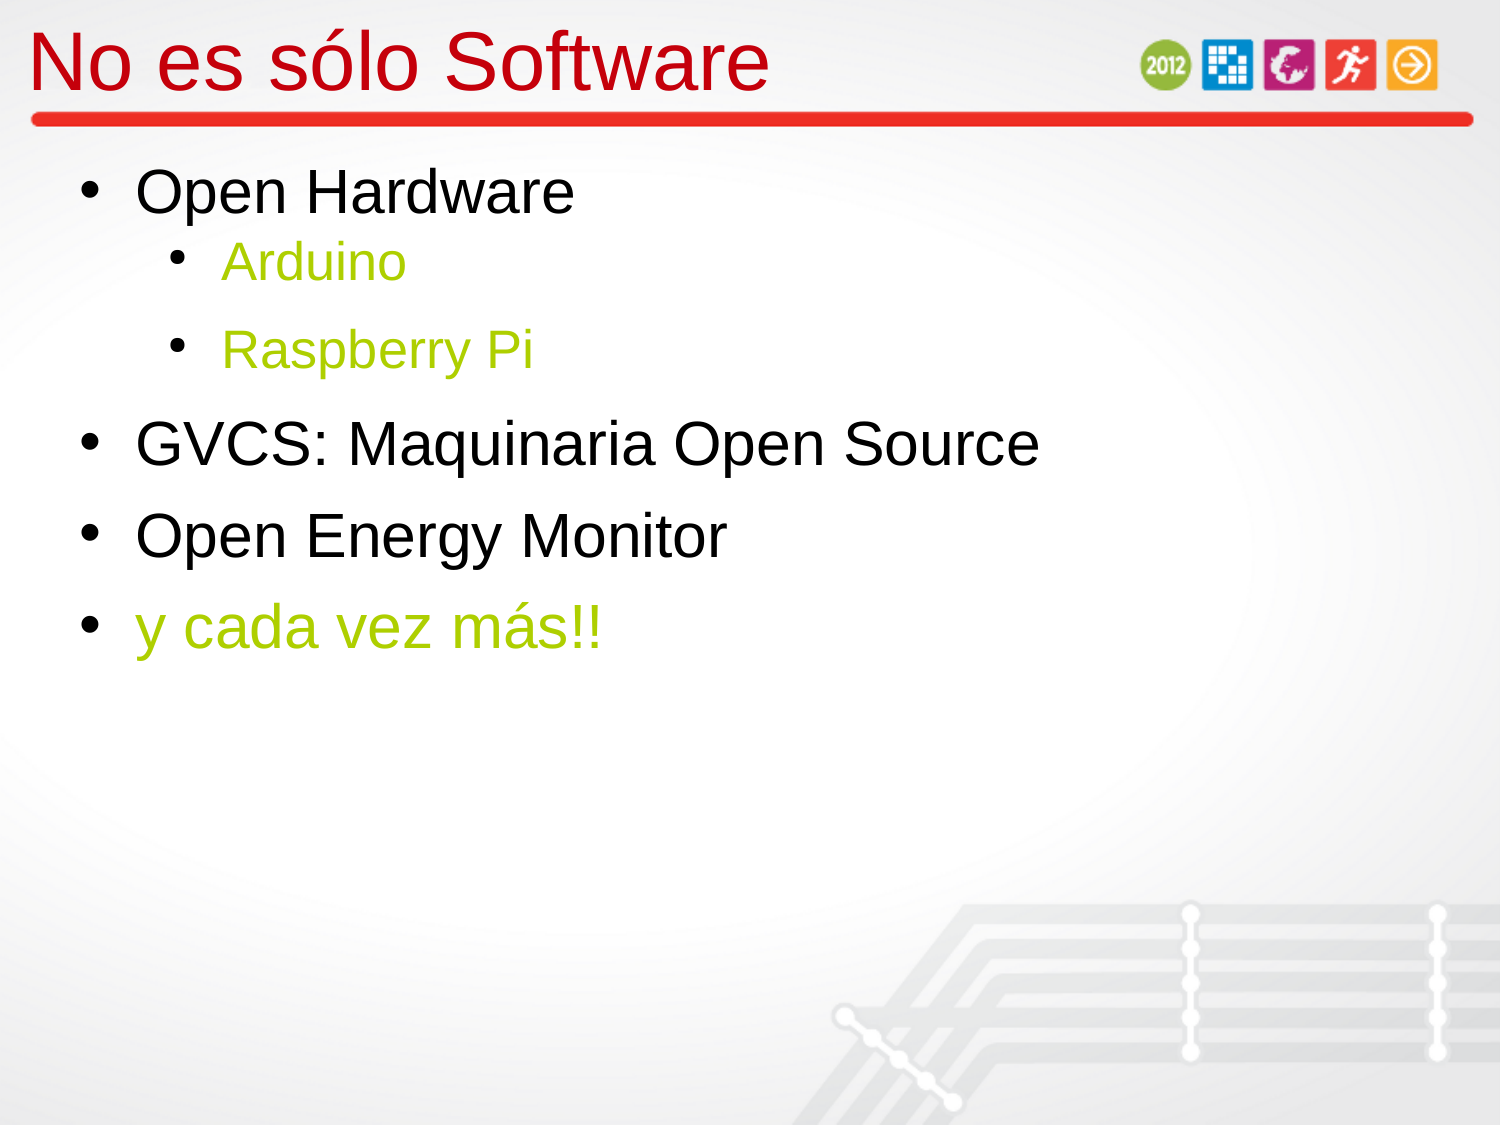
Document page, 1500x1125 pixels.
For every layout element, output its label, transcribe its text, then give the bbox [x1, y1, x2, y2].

picture [0, 0, 1500, 1125]
list Open Hardware Arduino Raspberry Pi GVCS: Maquinaria Open Source Open Energy Monitor y cada vez más!! [64, 136, 1465, 713]
title No es sólo Software [12, 0, 976, 121]
